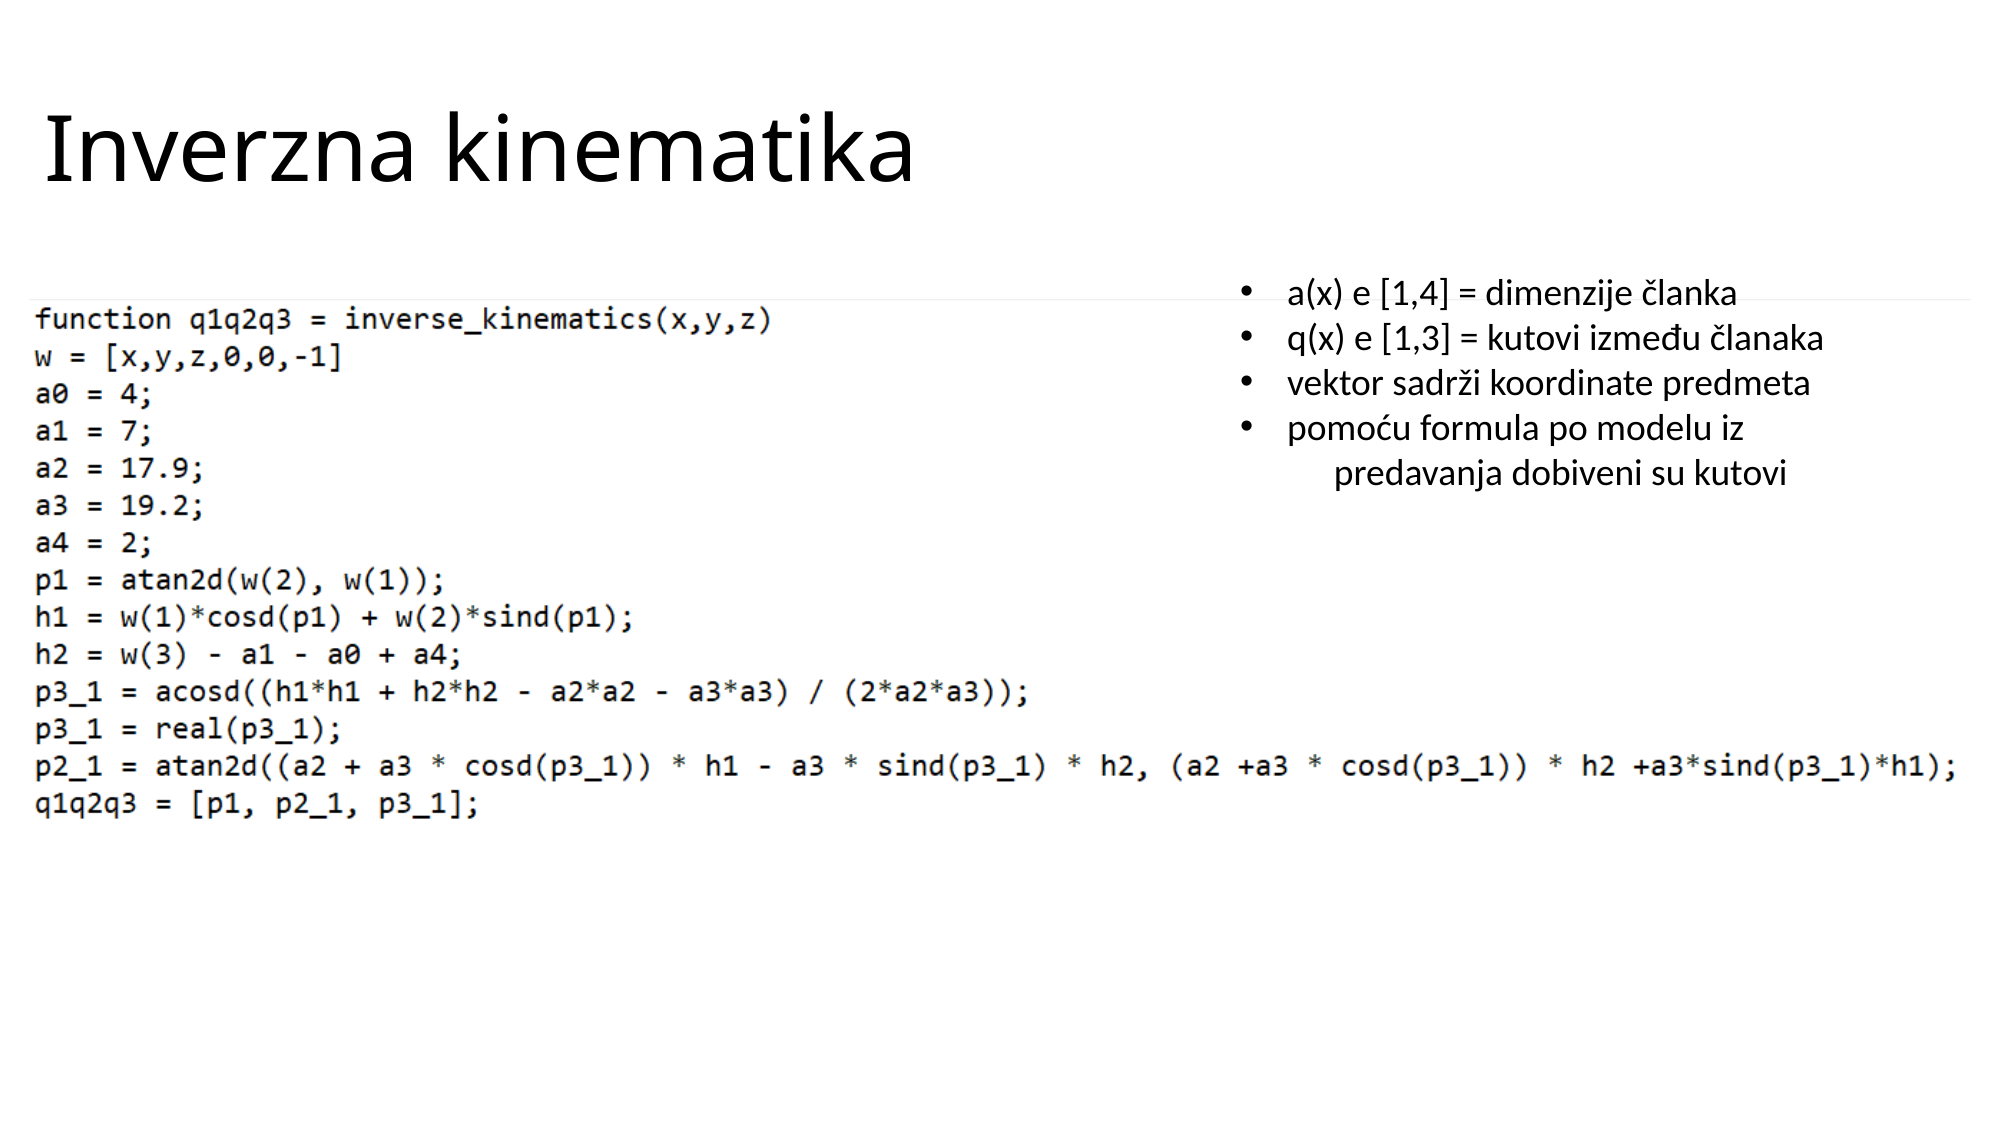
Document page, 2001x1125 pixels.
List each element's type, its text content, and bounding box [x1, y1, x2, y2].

text_box a(x) e [1,4] = dimenzije članka q(x) e [1,3] = kutovi između članaka vektor sadrži koordinate predmeta pomoću formula po modelu iz predavanja dobiveni su kutovi [1225, 260, 1863, 594]
picture [29, 299, 1971, 826]
title Inverzna kinematika [29, 42, 1755, 261]
